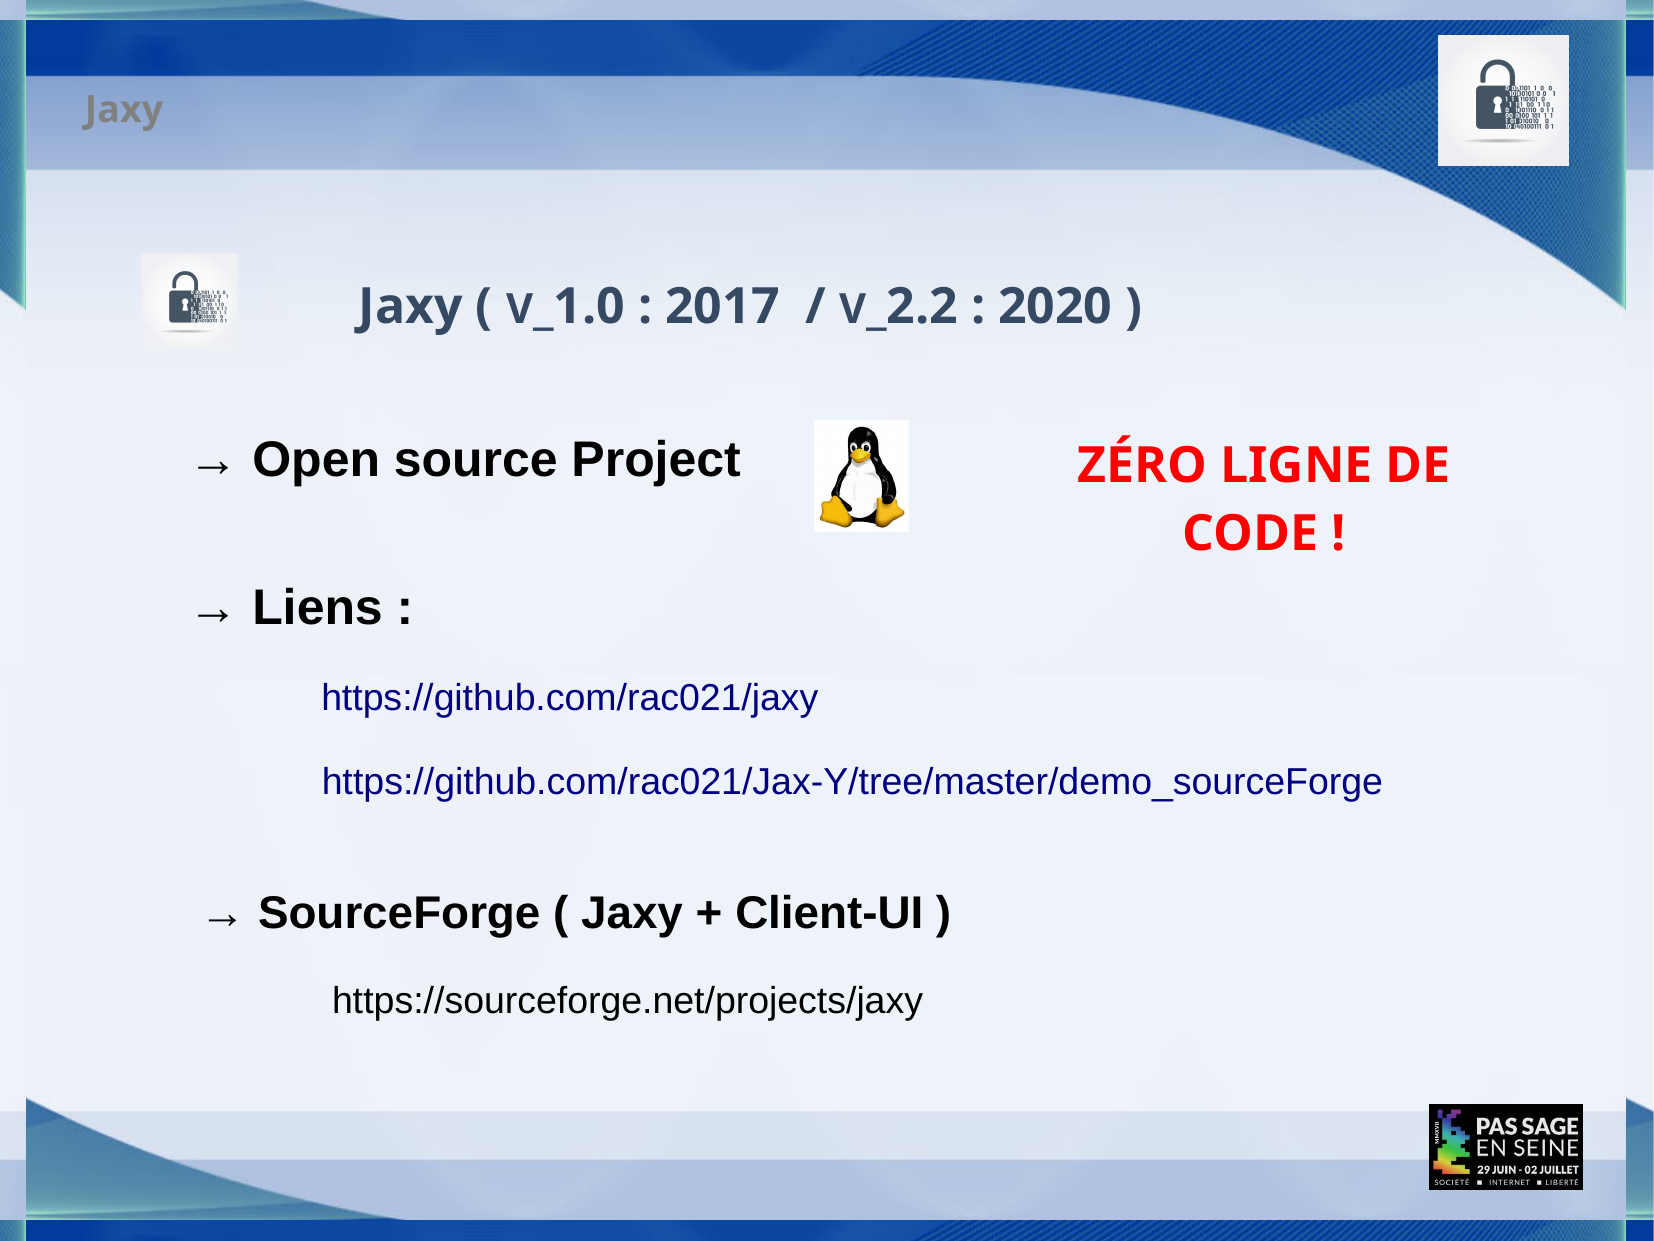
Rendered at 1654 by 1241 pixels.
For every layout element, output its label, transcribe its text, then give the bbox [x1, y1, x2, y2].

text_box → Open source Project → Liens : https://github.com/rac021/jaxy https://github.com/rac021/Jax-Y/tree/master/demo_sourceForge → SourceForge ( Jaxy + Client-UI ) https://sourceforge.net/projects/jaxy [159, 373, 1495, 1111]
picture [0, 0, 1654, 1241]
title Jaxy [11, 86, 237, 131]
title ZÉRO LIGNE DE CODE ! [1022, 415, 1506, 579]
title Jaxy ( V_1.0 : 2017 / V_2.2 : 2020 ) [238, 271, 1288, 338]
